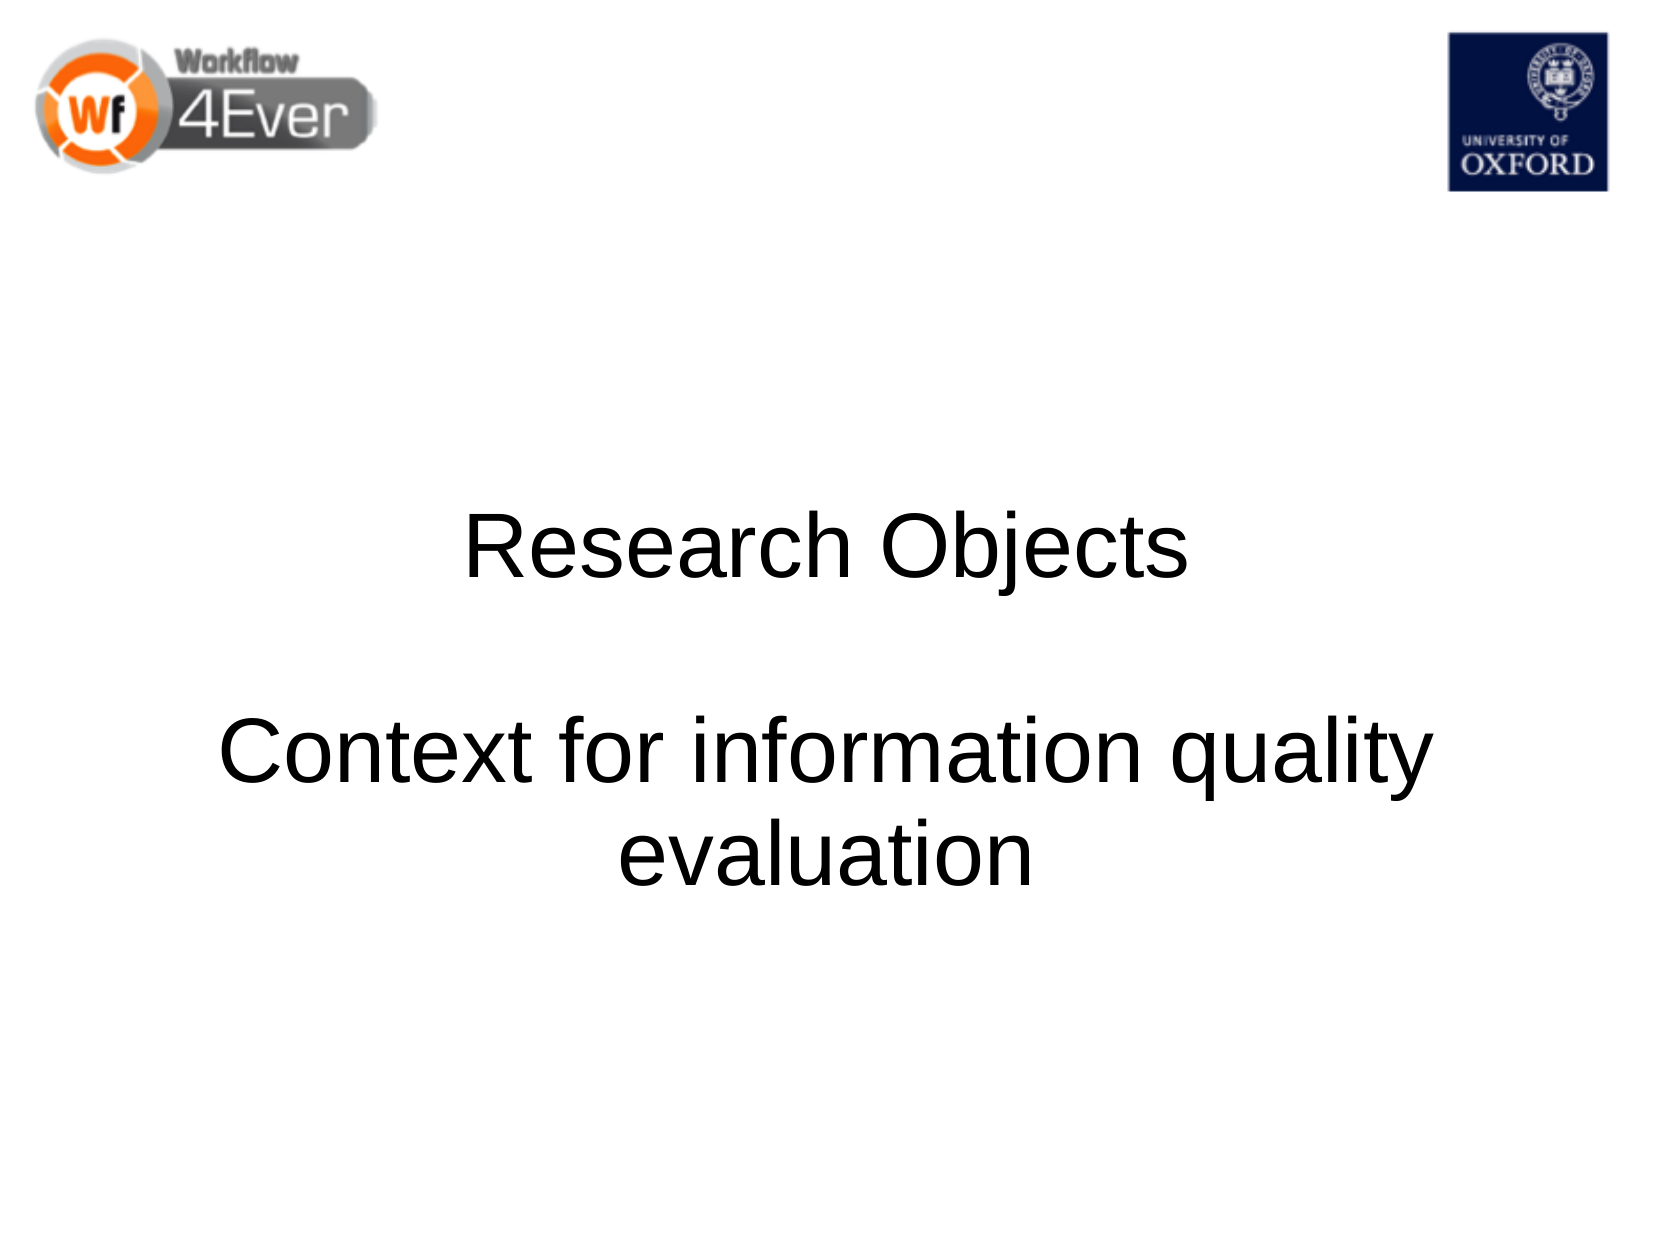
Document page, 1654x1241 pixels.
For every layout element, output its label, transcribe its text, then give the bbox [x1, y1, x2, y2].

picture [1446, 29, 1612, 194]
picture [29, 33, 384, 181]
subtitle Research Objects Context for information quality evaluation [82, 290, 1571, 1109]
